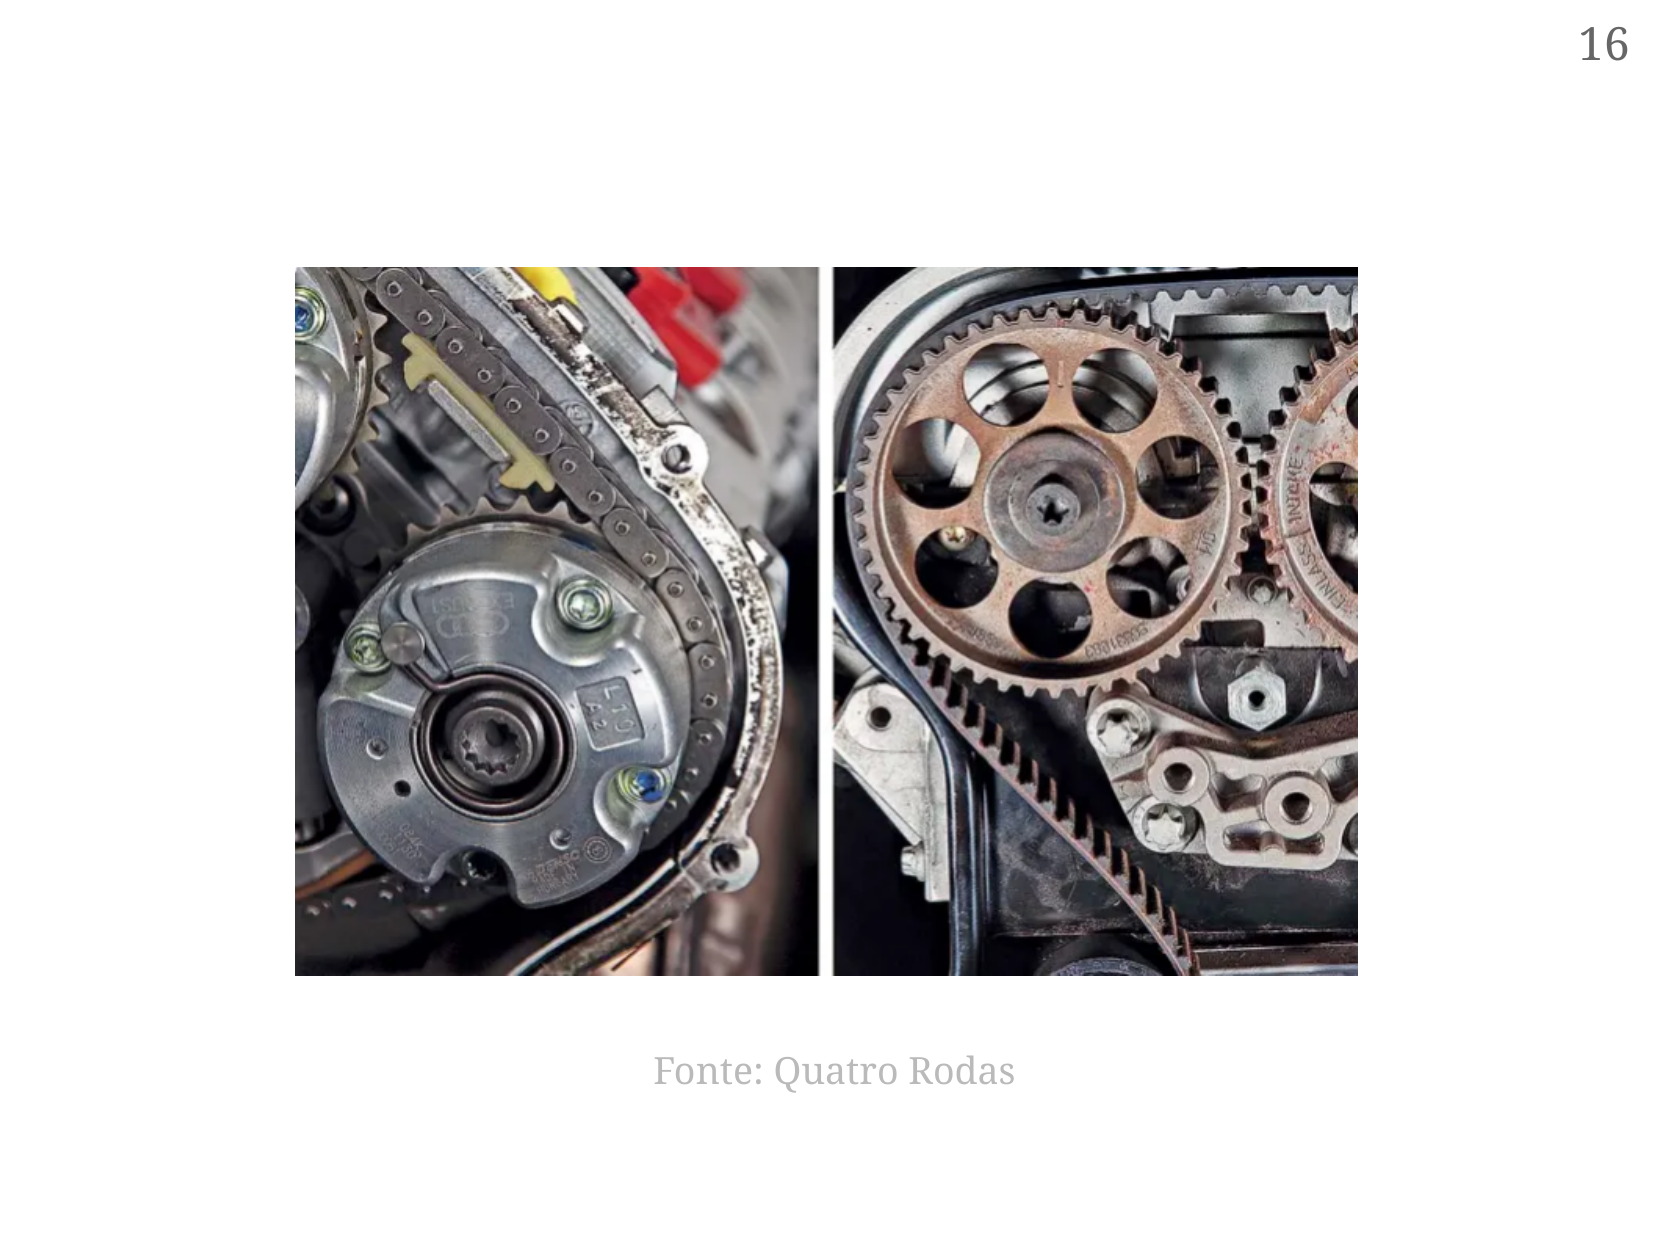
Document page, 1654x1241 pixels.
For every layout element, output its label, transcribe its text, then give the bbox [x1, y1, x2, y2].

text_box Fonte: Quatro Rodas [638, 1037, 1031, 1103]
picture [295, 267, 1358, 976]
